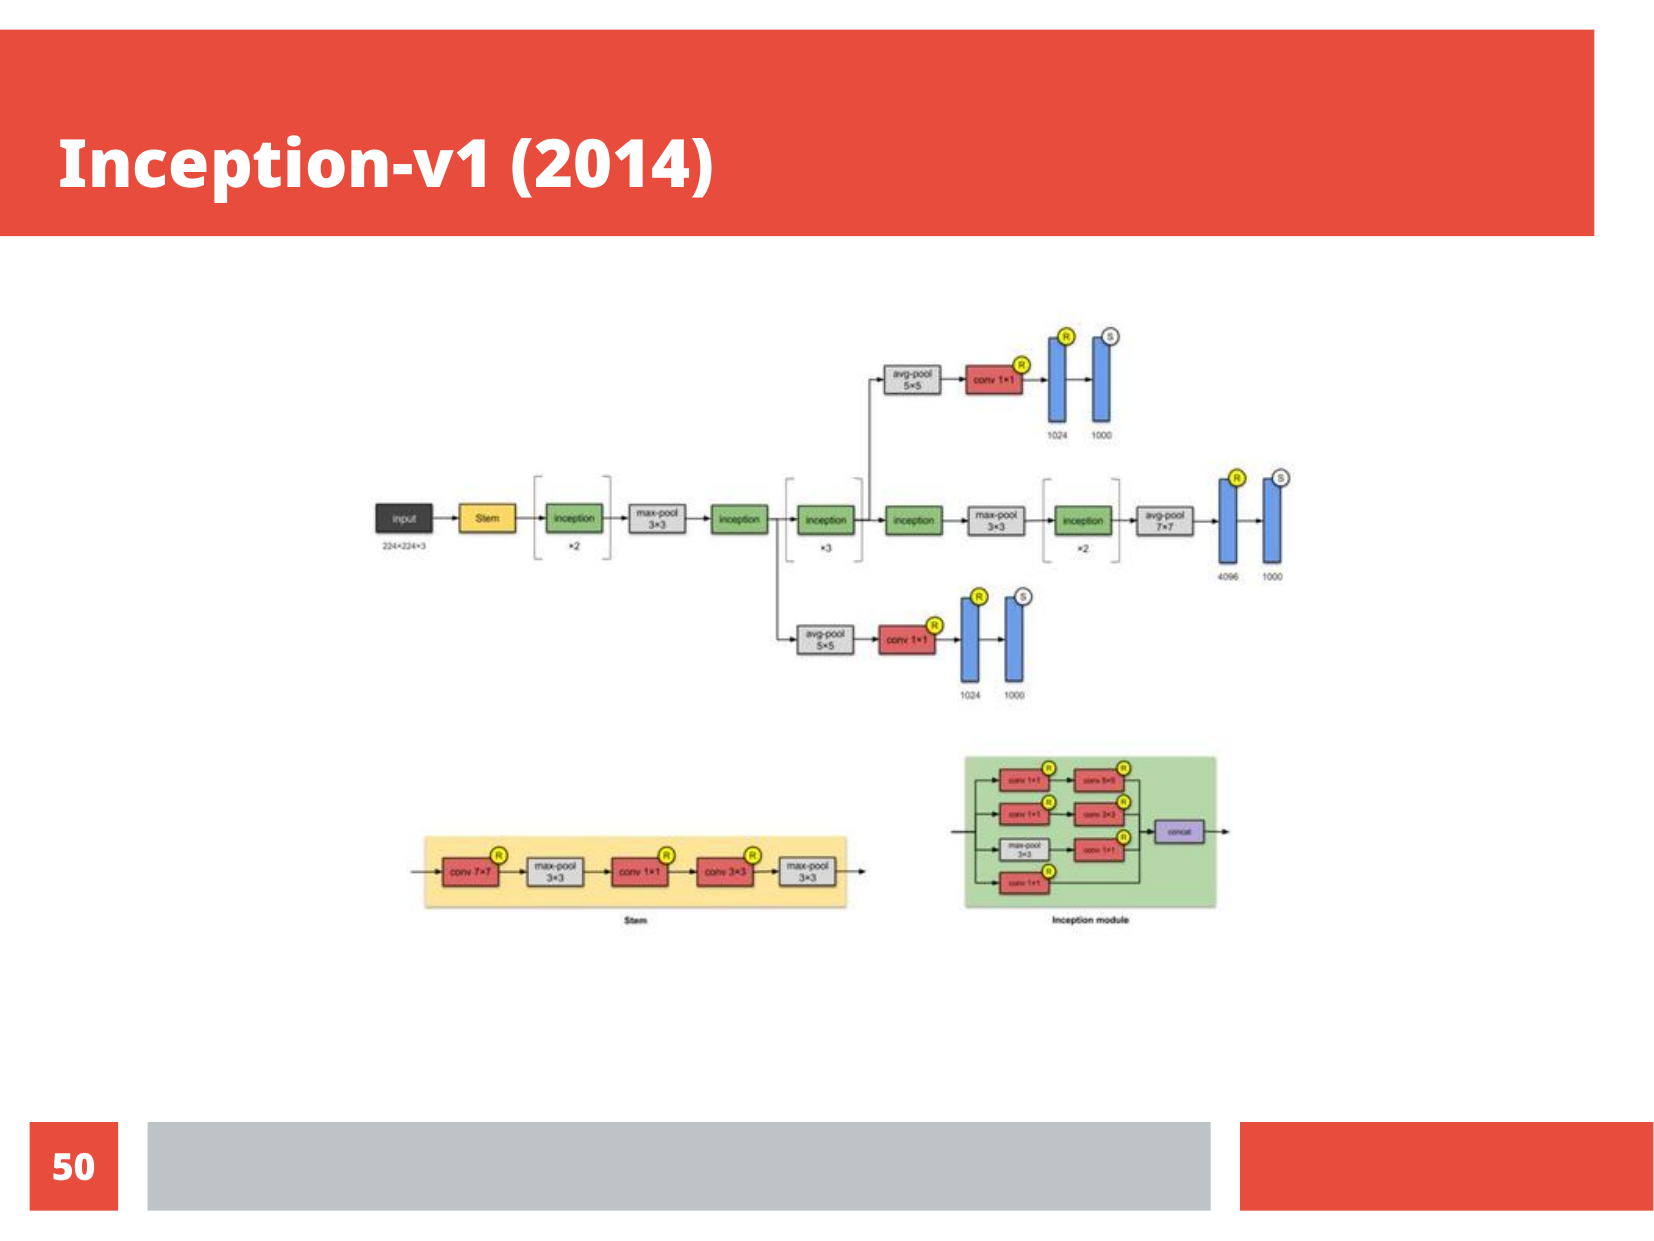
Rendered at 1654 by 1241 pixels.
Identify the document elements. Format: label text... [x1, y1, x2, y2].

title Inception-v1 (2014) [59, 59, 1595, 207]
picture [332, 285, 1333, 969]
